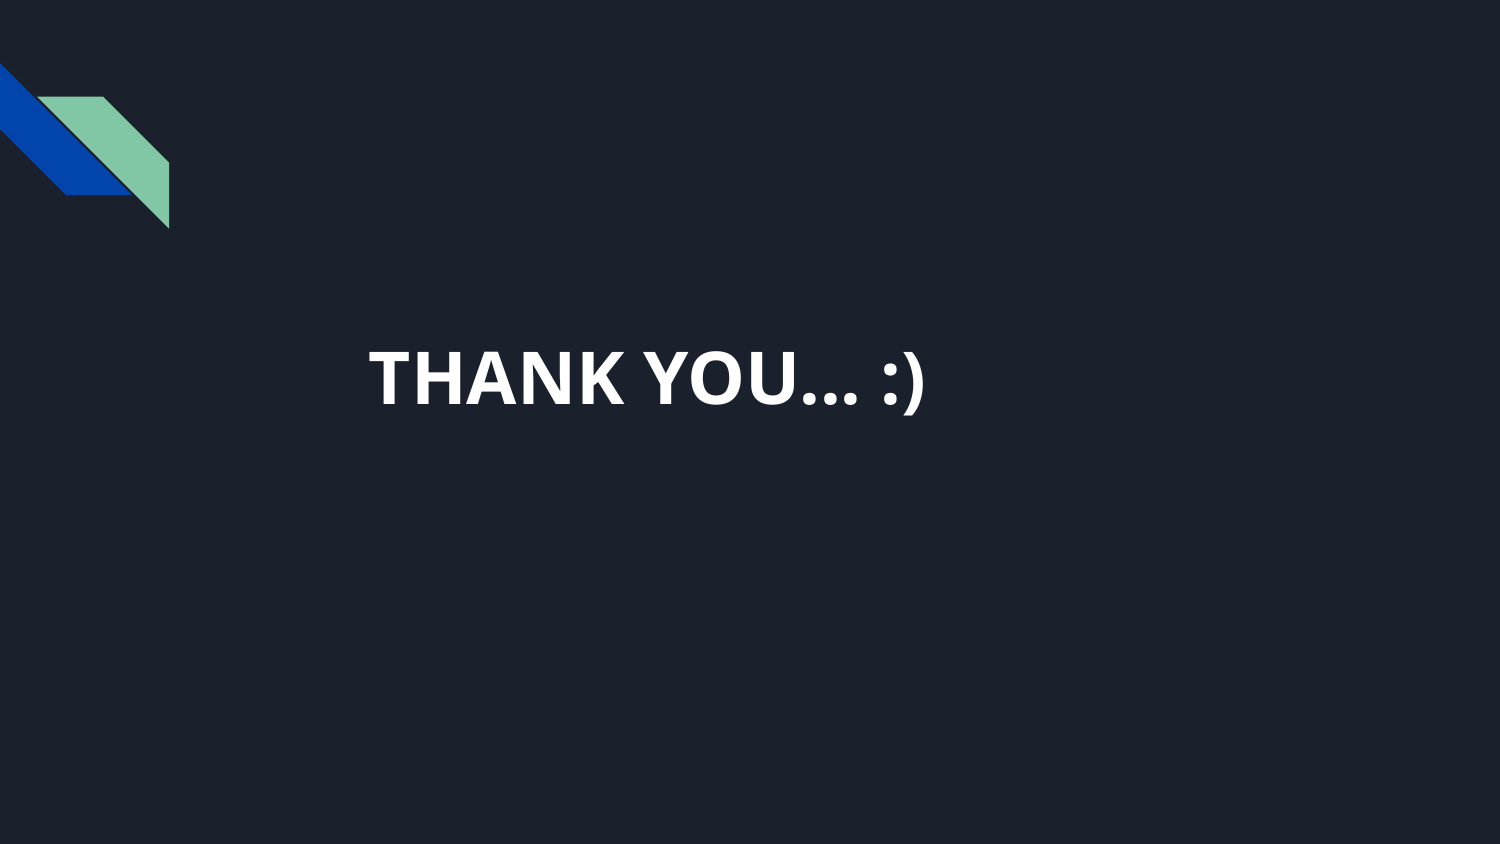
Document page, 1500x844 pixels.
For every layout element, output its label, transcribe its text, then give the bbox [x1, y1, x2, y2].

text_box THANK YOU... :) [354, 324, 1063, 430]
